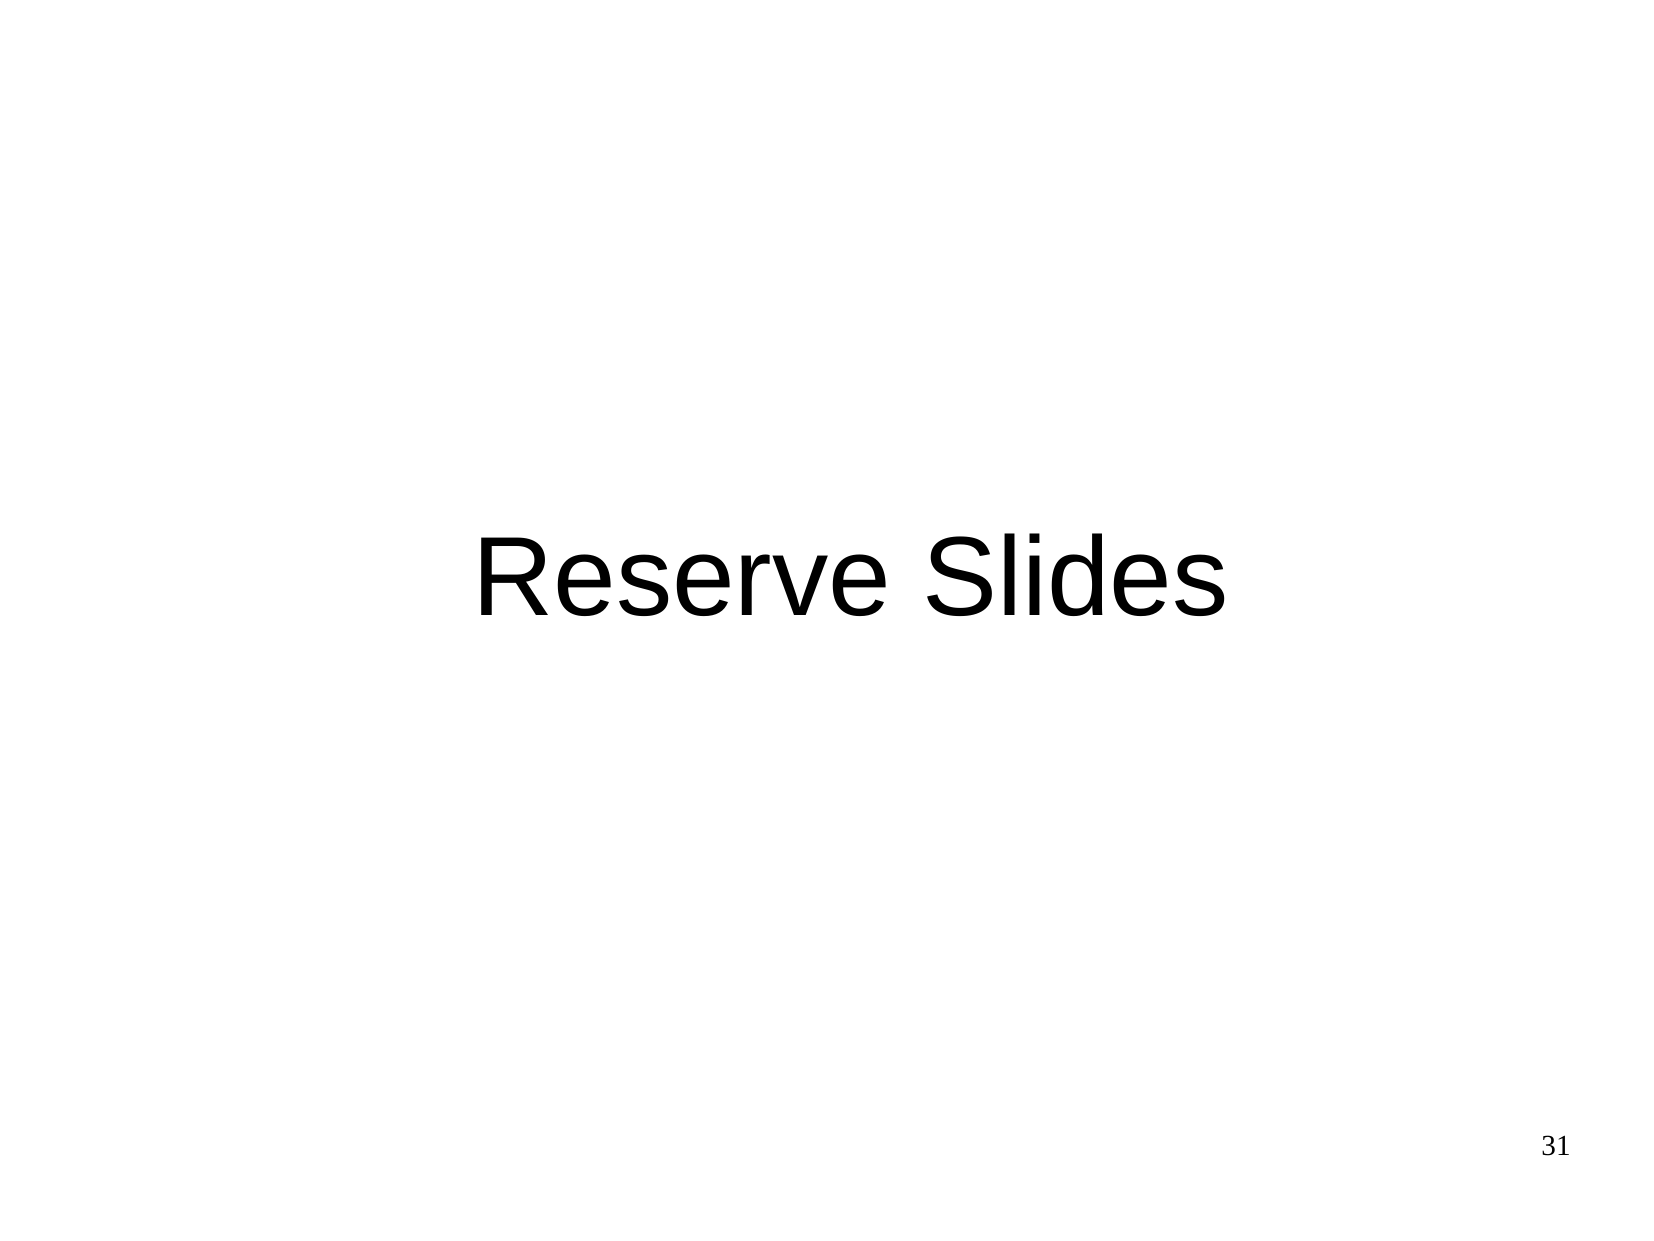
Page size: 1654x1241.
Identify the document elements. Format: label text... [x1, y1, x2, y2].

title Reserve Slides [106, 472, 1595, 680]
